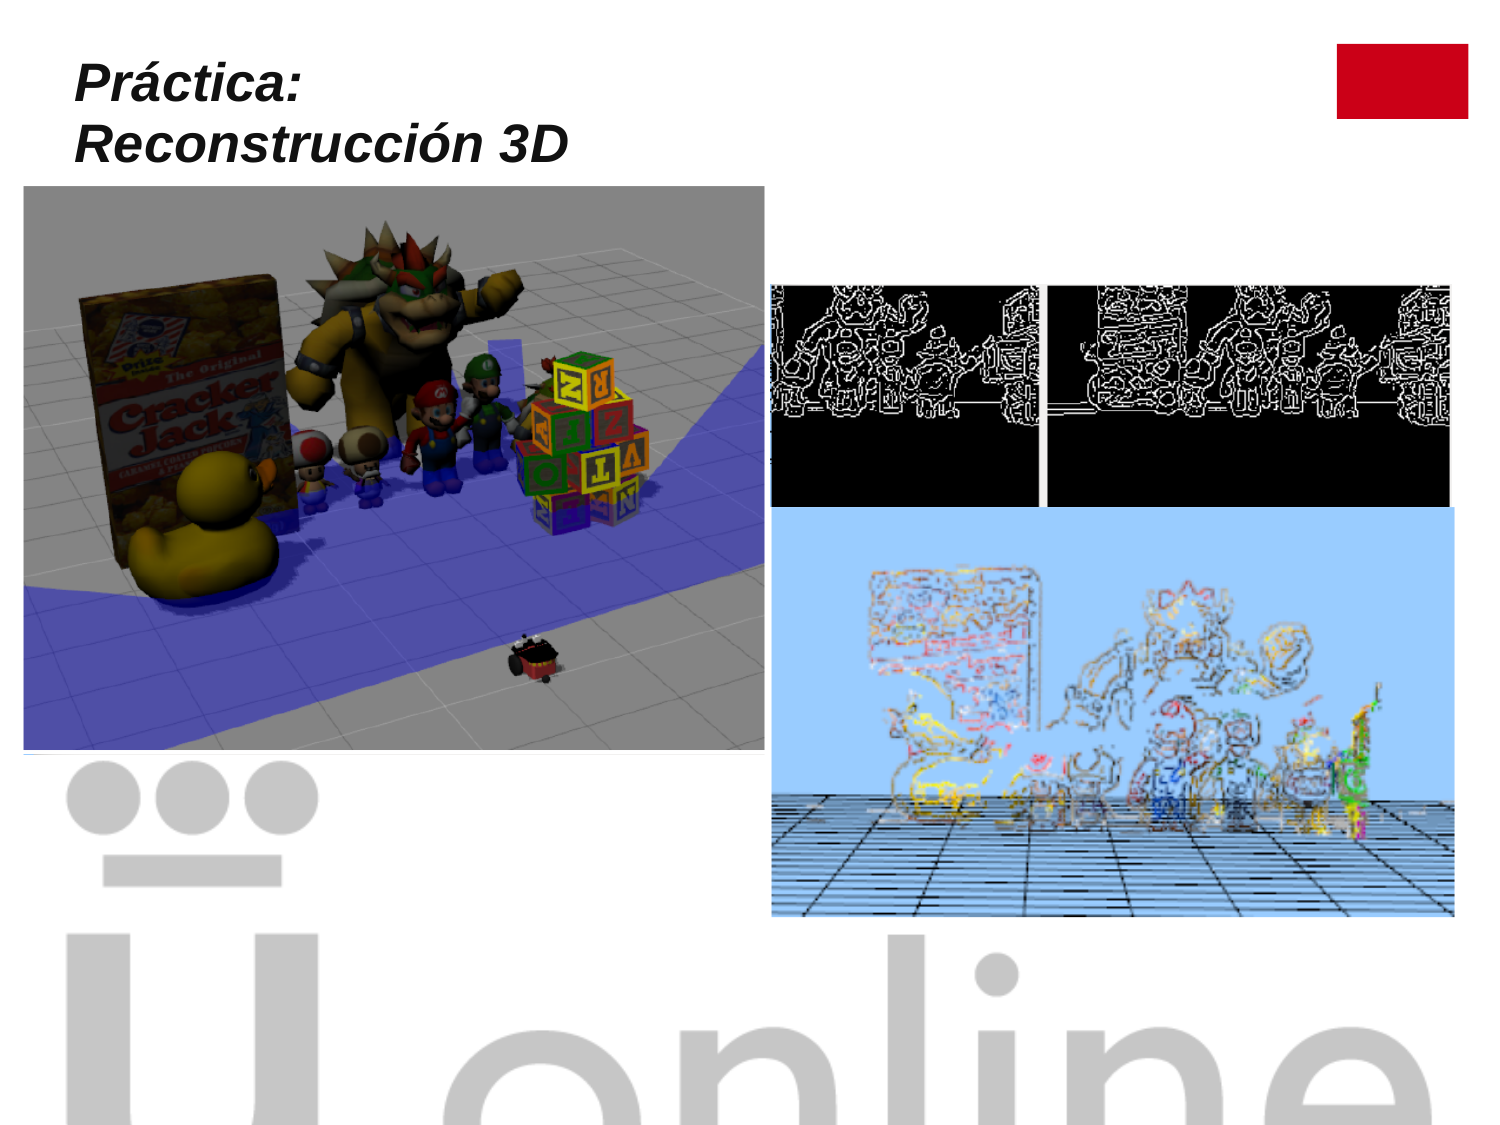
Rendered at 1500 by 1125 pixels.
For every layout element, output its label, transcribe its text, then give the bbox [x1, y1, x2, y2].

picture [15, 179, 1456, 1125]
text_box Práctica: Reconstrucción 3D [60, 45, 631, 179]
